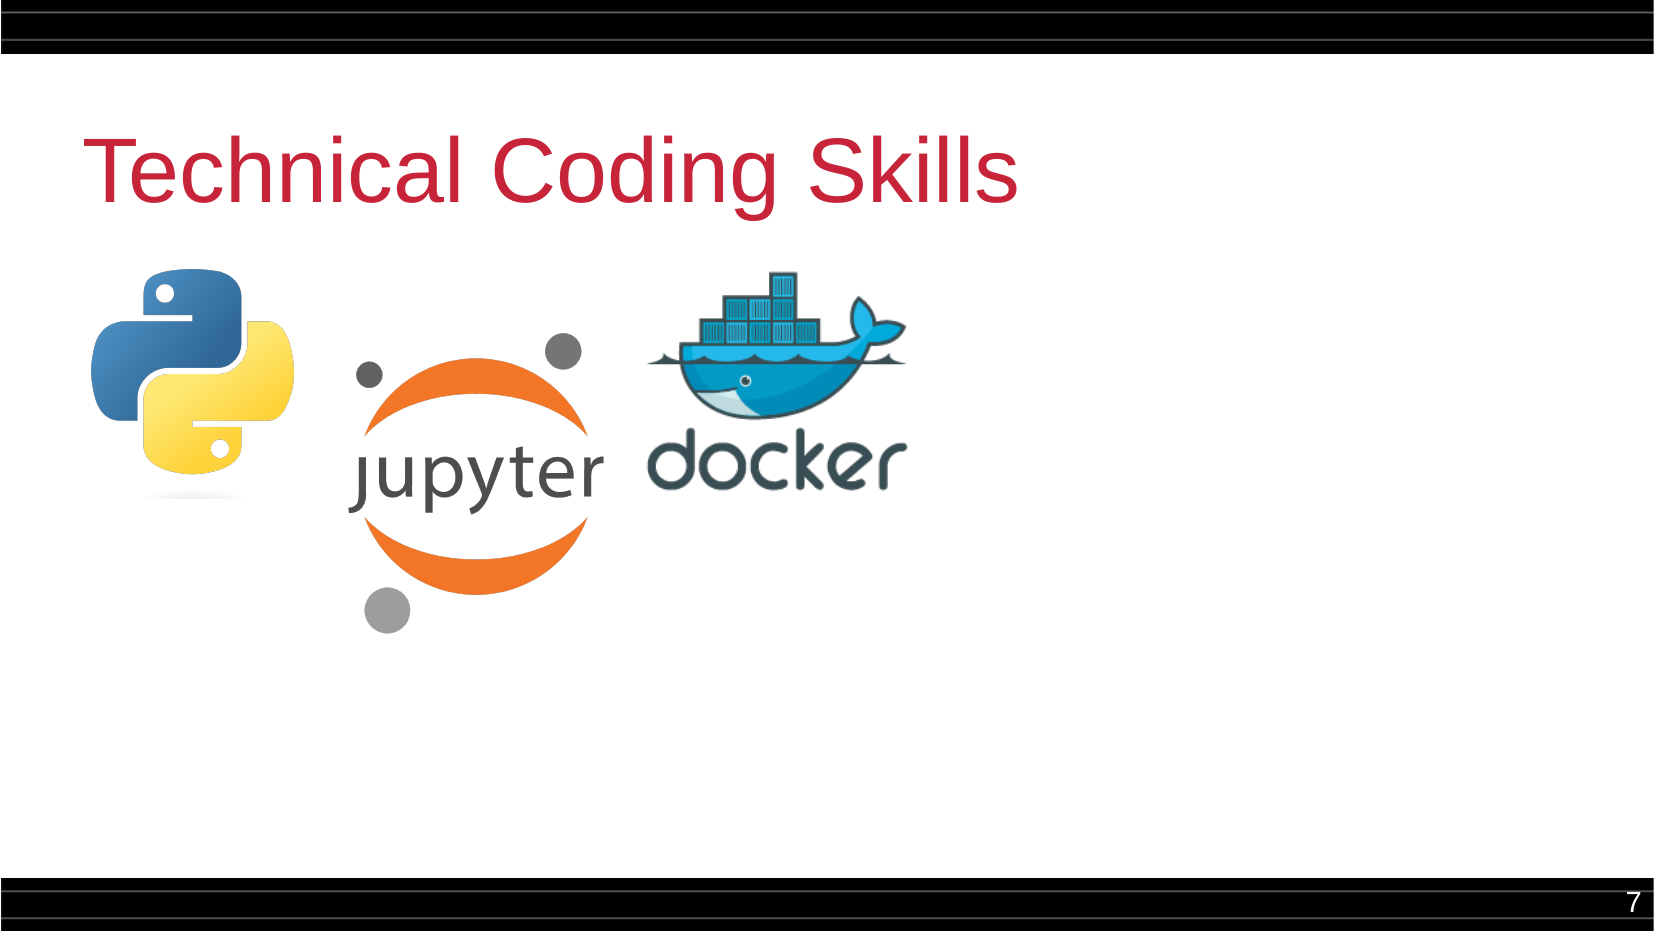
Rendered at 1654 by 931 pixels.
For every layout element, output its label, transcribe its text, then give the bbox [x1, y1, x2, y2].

picture [1, 0, 1654, 54]
picture [91, 269, 301, 499]
title Technical Coding Skills [82, 92, 1571, 249]
picture [345, 225, 953, 635]
picture [1, 878, 1654, 931]
